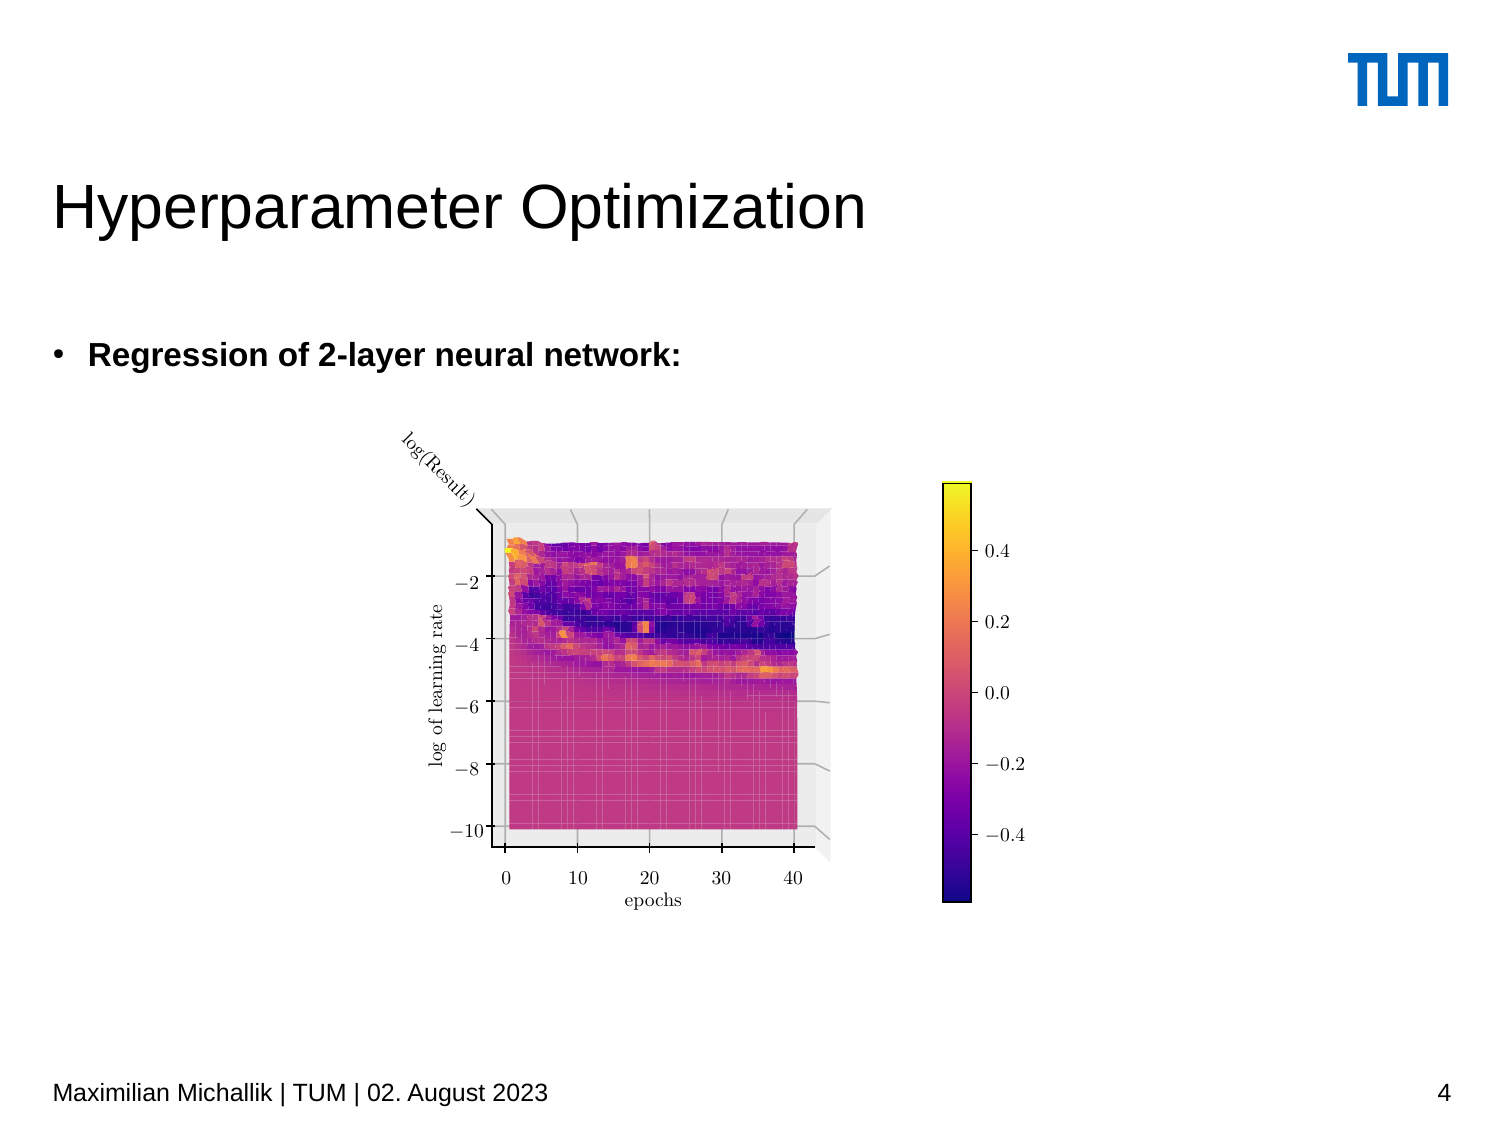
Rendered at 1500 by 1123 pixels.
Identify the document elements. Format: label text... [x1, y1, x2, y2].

picture [370, 415, 1040, 969]
title Hyperparameter Optimization [52, 171, 1453, 242]
list Regression of 2-layer neural network: [52, 330, 1453, 996]
